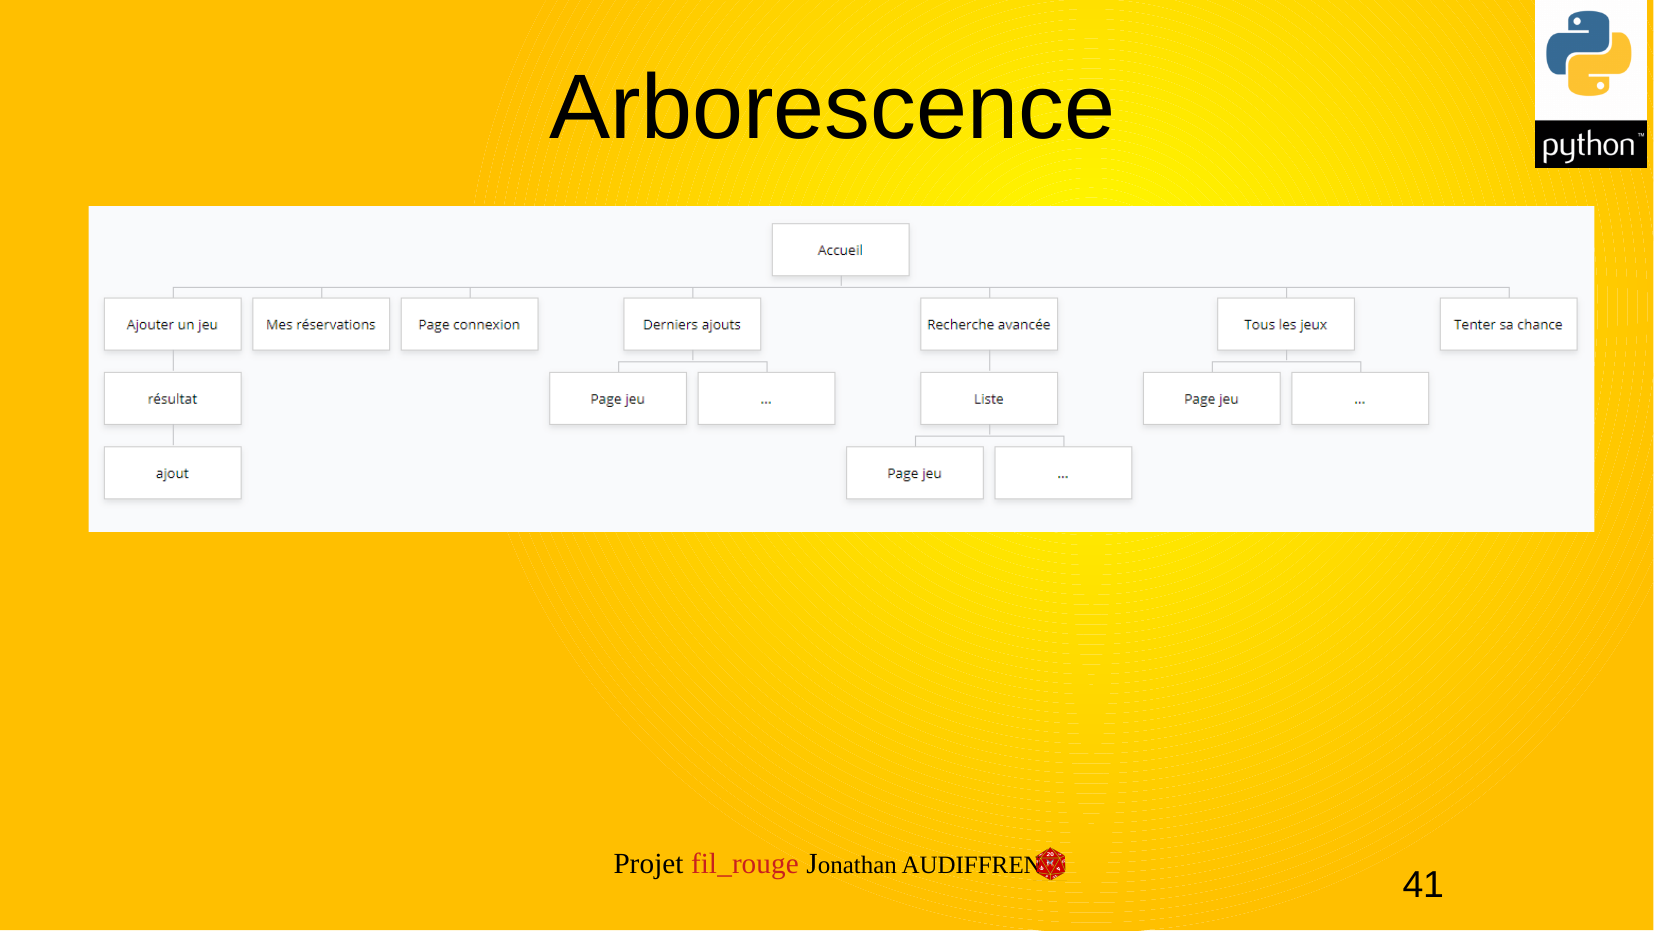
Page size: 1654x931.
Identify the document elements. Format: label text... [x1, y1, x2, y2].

picture [1033, 847, 1067, 881]
picture [1535, 0, 1647, 168]
title Arborescence [88, 29, 1577, 185]
picture [88, 206, 1595, 532]
